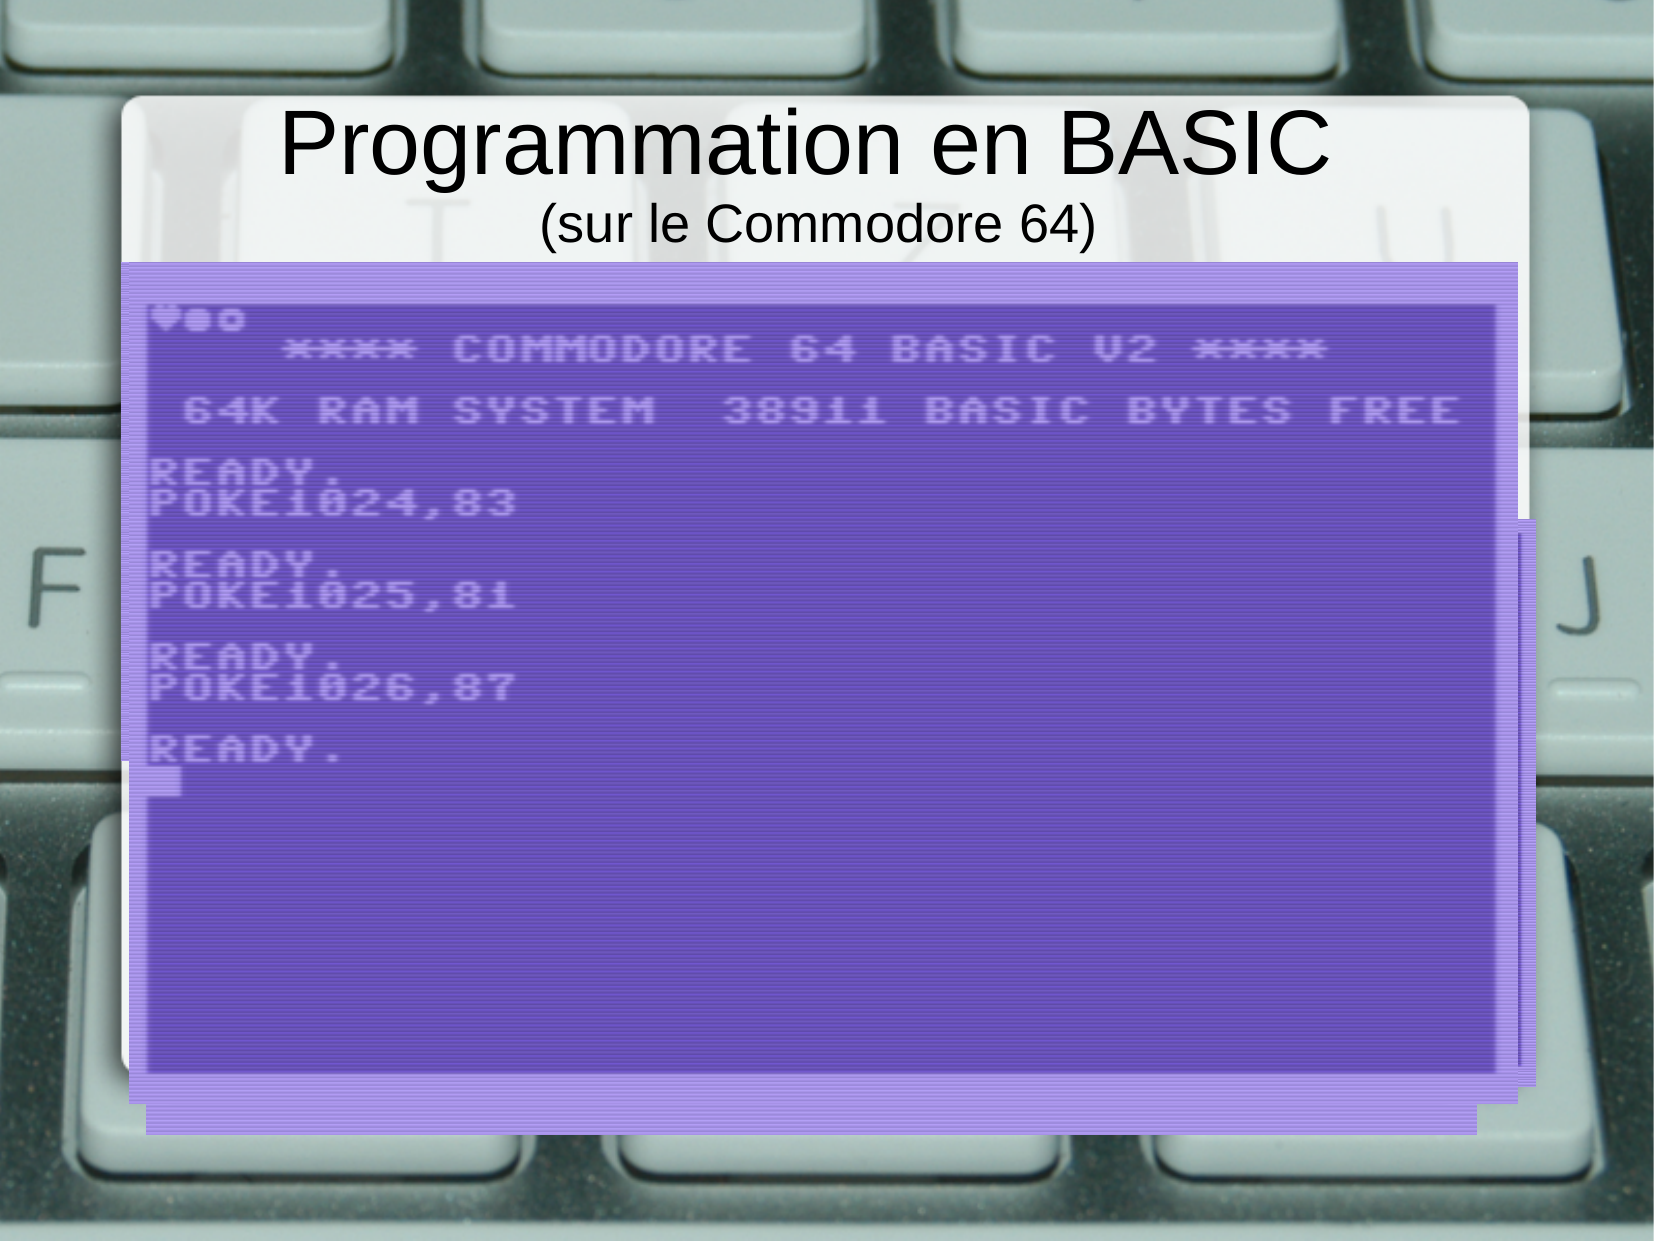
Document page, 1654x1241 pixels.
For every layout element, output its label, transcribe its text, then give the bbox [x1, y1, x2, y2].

title Programmation en BASIC (sur le Commodore 64) [133, 79, 1505, 262]
picture [0, 0, 1654, 1241]
